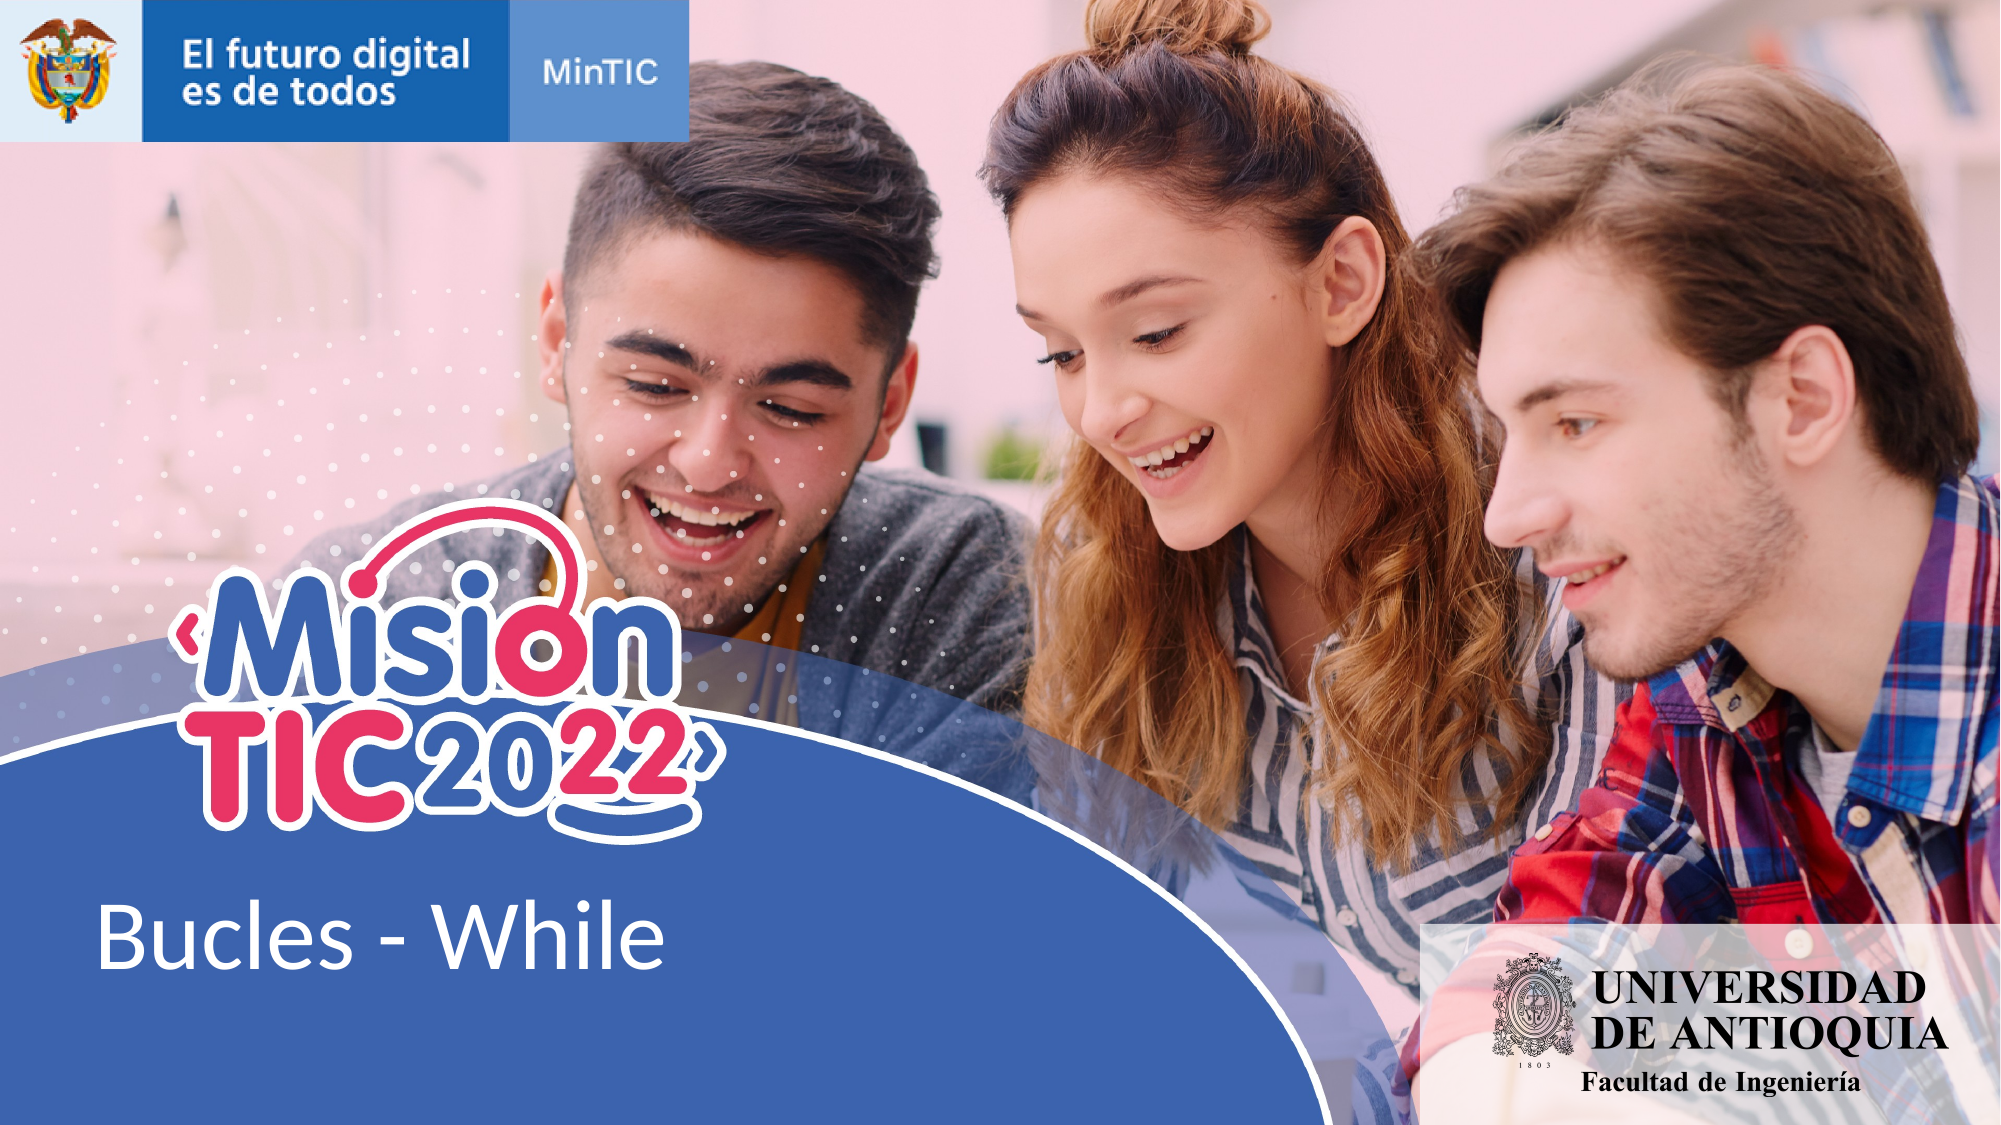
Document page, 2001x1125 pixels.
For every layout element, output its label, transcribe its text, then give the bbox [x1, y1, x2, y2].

title Bucles - While [79, 875, 926, 995]
picture [0, 0, 2001, 1125]
picture [1421, 925, 2001, 1125]
